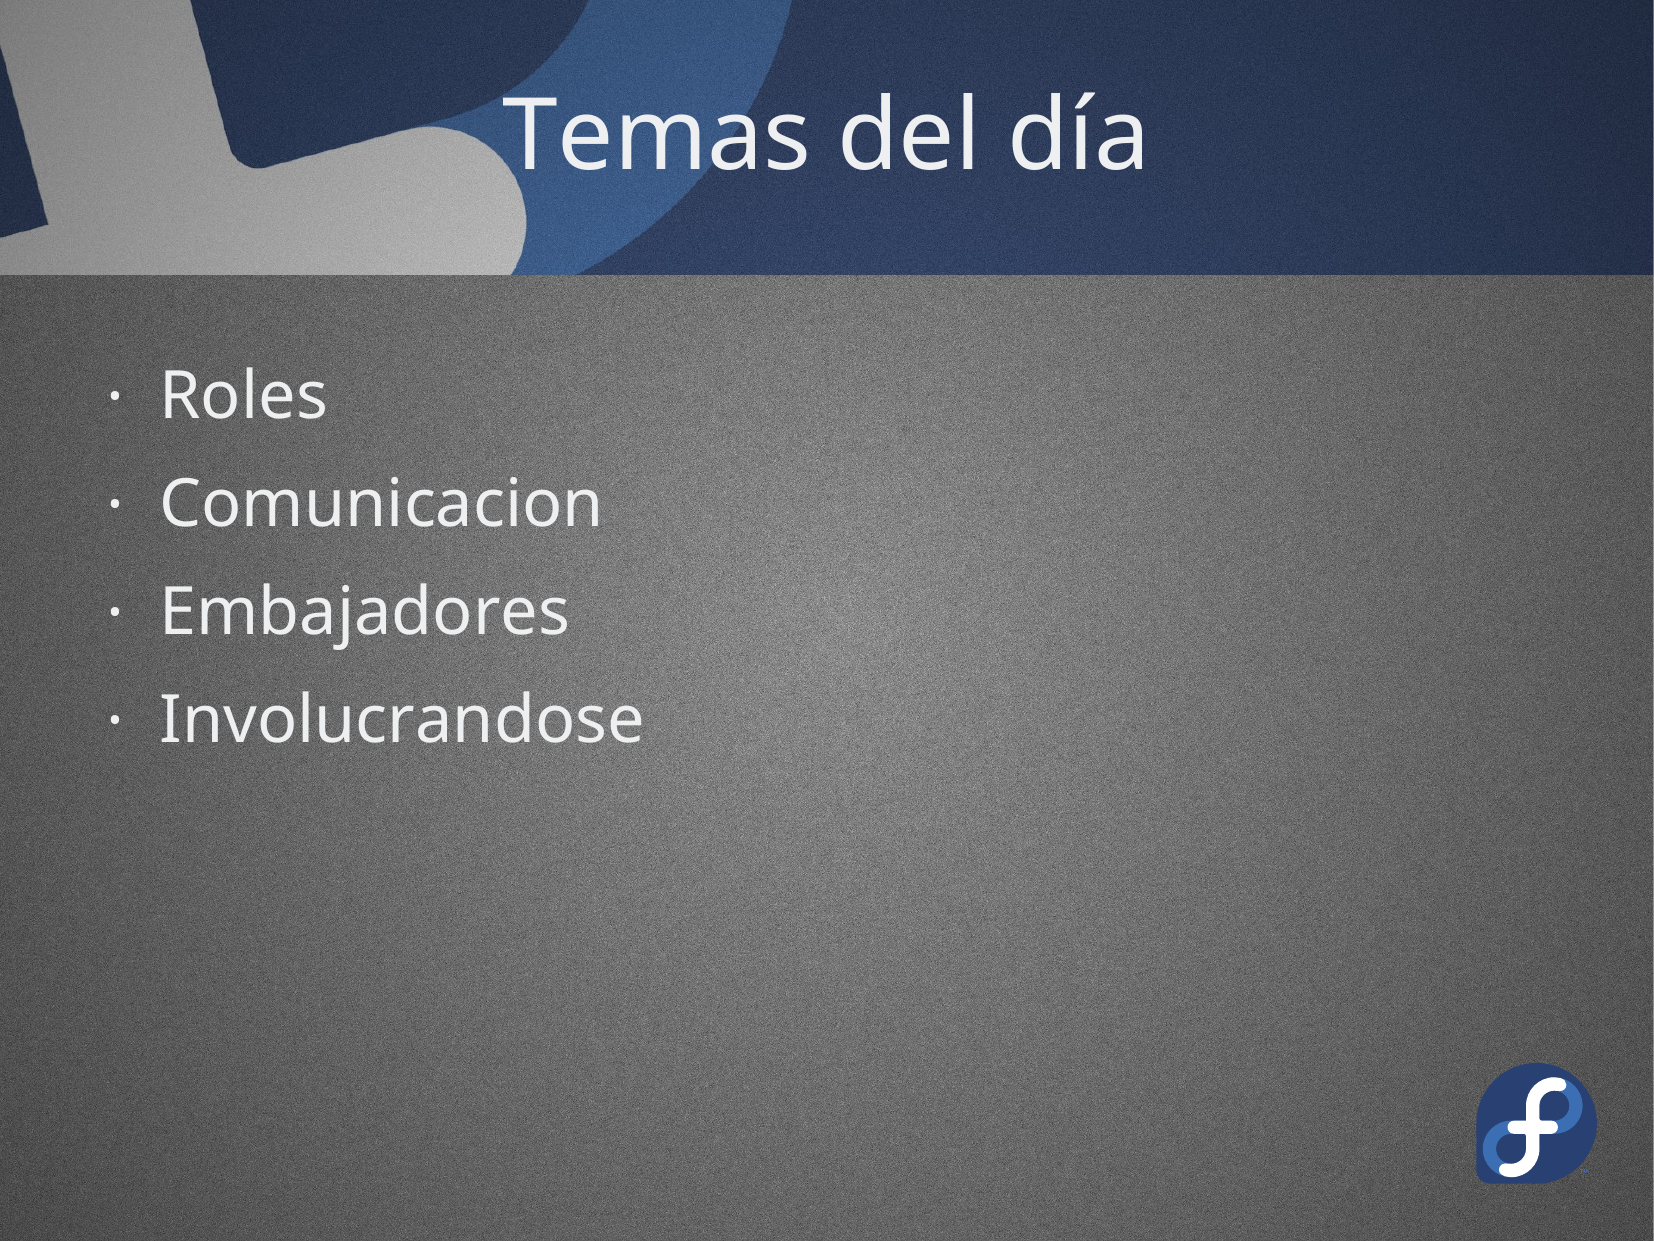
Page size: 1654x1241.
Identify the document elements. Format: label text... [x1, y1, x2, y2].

text_box Roles Comunicacion Embajadores Involucrandose [88, 354, 1565, 1064]
picture [0, 0, 1654, 1241]
text_box Temas del día [88, 29, 1565, 237]
